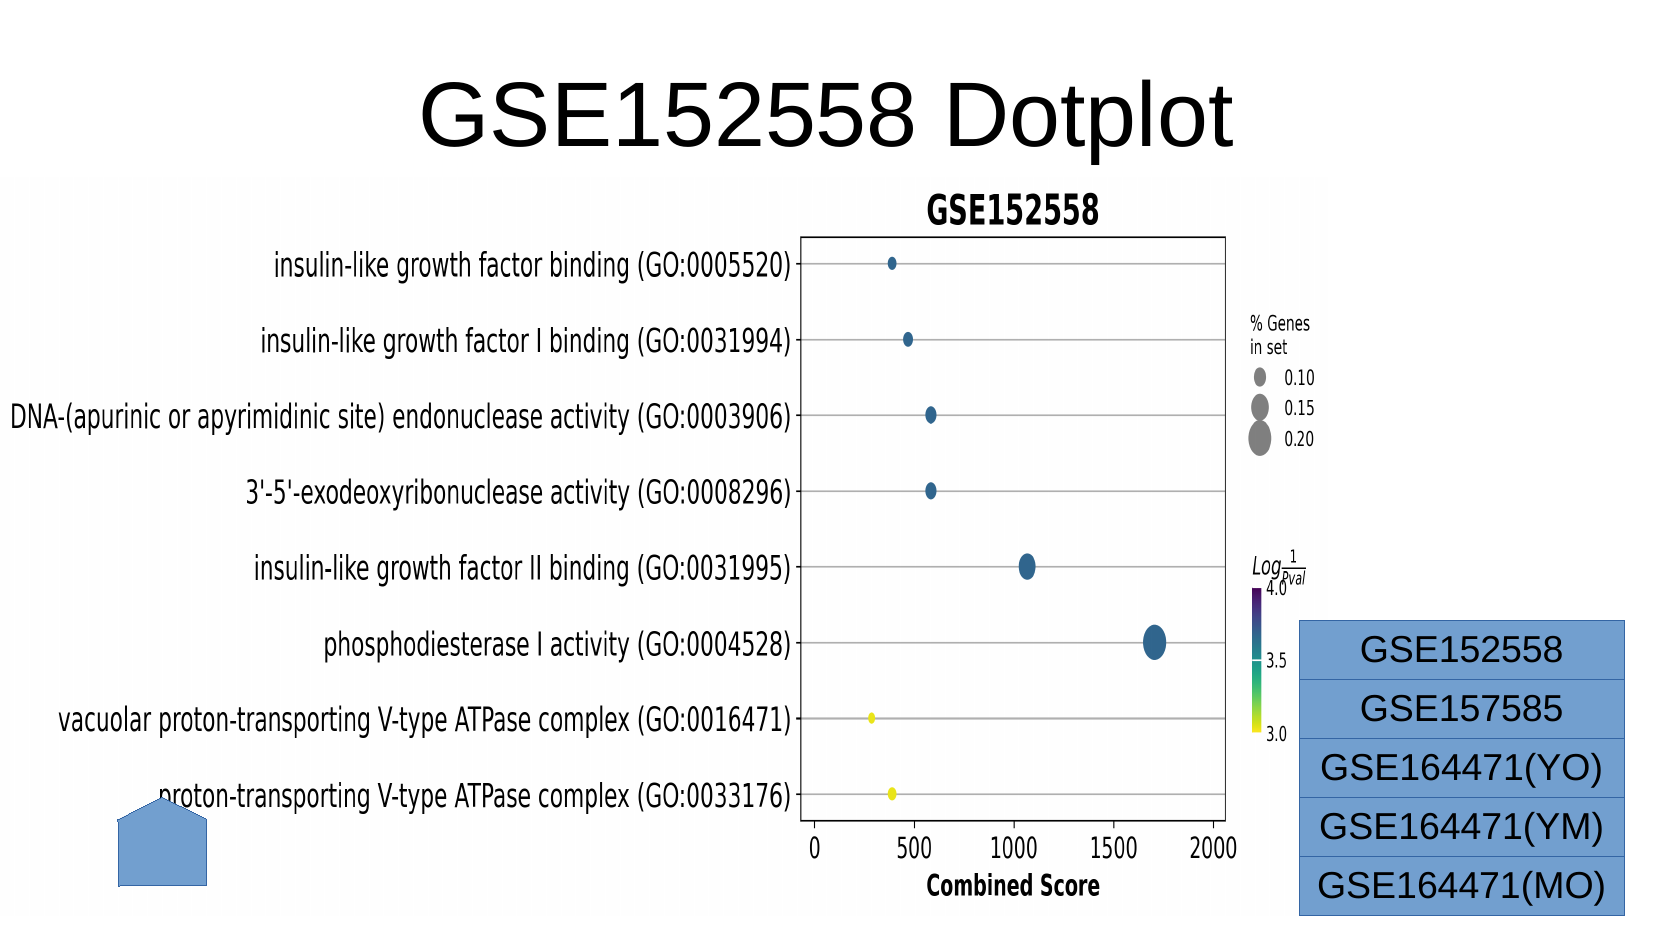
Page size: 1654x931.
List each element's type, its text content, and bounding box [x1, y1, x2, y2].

text_box GSE152558 [1299, 620, 1625, 680]
text_box GSE164471(MO) [1299, 856, 1625, 916]
text_box GSE157585 [1299, 680, 1625, 738]
text_box GSE164471(YO) [1299, 738, 1625, 797]
title GSE152558 Dotplot [82, 37, 1571, 193]
picture [0, 177, 1329, 916]
text_box GSE164471(YM) [1299, 797, 1625, 856]
text_box [117, 797, 207, 887]
